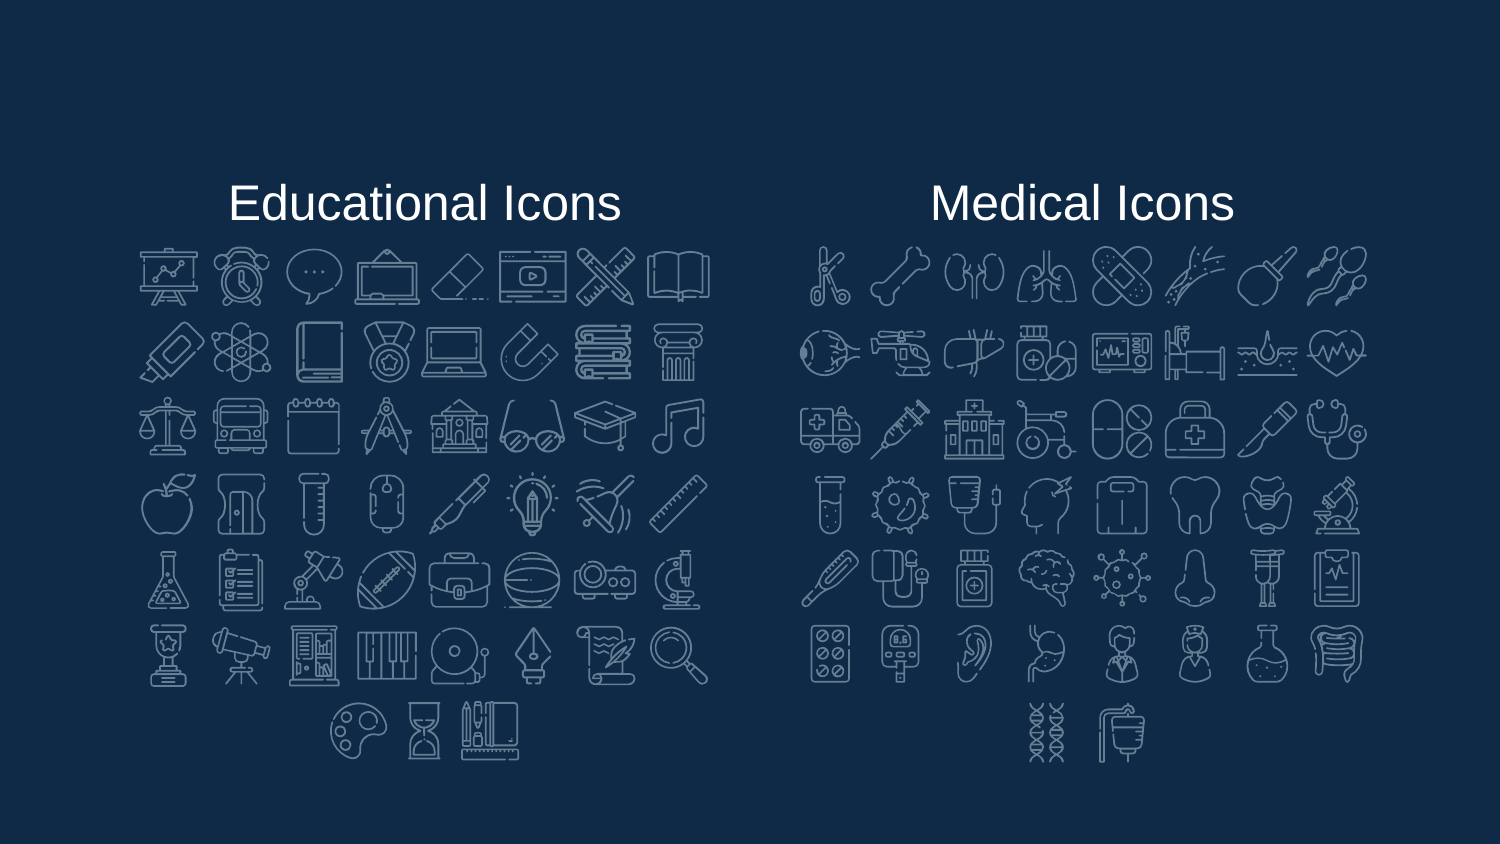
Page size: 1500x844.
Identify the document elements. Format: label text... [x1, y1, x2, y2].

text_box [1306, 246, 1339, 278]
text_box [1109, 482, 1135, 493]
text_box [1250, 549, 1285, 607]
text_box [944, 253, 974, 300]
text_box [1049, 702, 1064, 763]
text_box [431, 253, 484, 300]
text_box [1325, 564, 1349, 581]
text_box [1353, 430, 1362, 438]
text_box [514, 627, 552, 685]
text_box [430, 627, 490, 685]
text_box [334, 725, 347, 738]
text_box [607, 577, 619, 588]
text_box [1237, 246, 1298, 307]
text_box [800, 405, 861, 454]
text_box [1169, 476, 1221, 535]
text_box [1210, 268, 1226, 273]
text_box [962, 632, 987, 667]
text_box [649, 474, 708, 534]
text_box [871, 549, 930, 608]
text_box [287, 419, 340, 455]
text_box [670, 406, 705, 448]
text_box [654, 550, 701, 610]
text_box [1031, 278, 1063, 303]
text_box [461, 701, 520, 761]
text_box [461, 701, 483, 747]
text_box [212, 397, 269, 455]
text_box [225, 567, 254, 577]
text_box [284, 550, 344, 610]
text_box [870, 399, 931, 460]
text_box [357, 631, 417, 680]
text_box [354, 248, 420, 305]
text_box [1100, 344, 1125, 359]
text_box [957, 624, 992, 671]
text_box [430, 398, 489, 454]
text_box [799, 330, 861, 377]
text_box [1016, 399, 1077, 459]
text_box [429, 473, 490, 535]
text_box [620, 577, 631, 588]
text_box [233, 509, 240, 516]
text_box [1105, 624, 1139, 683]
text_box [1202, 246, 1226, 263]
text_box [499, 250, 567, 303]
text_box [139, 321, 205, 383]
text_box [647, 251, 710, 303]
text_box [957, 661, 978, 683]
text_box [575, 246, 636, 307]
text_box [1335, 274, 1367, 307]
text_box [139, 396, 197, 456]
text_box [943, 329, 1005, 378]
text_box [213, 246, 270, 307]
text_box [1242, 476, 1292, 535]
text_box [1016, 325, 1077, 381]
text_box [139, 247, 198, 279]
text_box [816, 646, 829, 660]
text_box [1125, 404, 1153, 459]
text_box [357, 550, 416, 610]
text_box [1112, 580, 1121, 590]
text_box [870, 330, 931, 377]
text_box [870, 246, 913, 307]
text_box [653, 323, 704, 381]
text_box [1127, 573, 1134, 580]
text_box [363, 321, 416, 383]
text_box [1027, 624, 1065, 683]
text_box [141, 473, 197, 535]
text_box [816, 664, 829, 678]
text_box [576, 625, 636, 686]
text_box [428, 552, 491, 608]
text_box [1093, 548, 1152, 607]
text_box [816, 629, 829, 643]
text_box [1174, 549, 1216, 607]
text_box [576, 485, 605, 493]
text_box [503, 551, 561, 609]
text_box [1313, 549, 1360, 607]
text_box [1028, 476, 1073, 535]
text_box [574, 400, 637, 452]
text_box [889, 628, 912, 648]
text_box [286, 248, 343, 305]
text_box [831, 664, 845, 678]
text_box [808, 413, 826, 431]
text_box [1237, 330, 1298, 366]
text_box [212, 626, 271, 685]
text_box [1099, 702, 1145, 763]
text_box [218, 553, 264, 612]
title Medical Icons [797, 155, 1369, 235]
text_box [944, 399, 1005, 460]
text_box [211, 322, 272, 383]
text_box [888, 493, 901, 506]
text_box [1018, 549, 1075, 607]
text_box [1164, 246, 1209, 307]
text_box [369, 474, 405, 534]
text_box [519, 266, 547, 287]
text_box [575, 324, 632, 380]
text_box [500, 323, 559, 382]
text_box [573, 560, 637, 600]
text_box [831, 646, 845, 660]
text_box [162, 334, 192, 364]
text_box [408, 702, 441, 760]
text_box [1164, 400, 1226, 459]
text_box [475, 427, 484, 438]
text_box [1113, 566, 1120, 573]
text_box [815, 476, 846, 535]
text_box [625, 508, 631, 531]
text_box [1237, 401, 1298, 458]
text_box [330, 702, 388, 760]
text_box [899, 348, 908, 361]
text_box [287, 397, 340, 446]
text_box [896, 497, 916, 522]
text_box [810, 624, 850, 683]
text_box [1029, 702, 1044, 763]
text_box [1306, 329, 1367, 377]
text_box [218, 548, 250, 597]
text_box [895, 651, 906, 658]
text_box [1020, 490, 1043, 535]
text_box [1096, 337, 1129, 366]
text_box [473, 701, 483, 729]
text_box [1092, 246, 1153, 307]
text_box [1306, 399, 1367, 460]
text_box [296, 321, 343, 383]
text_box [617, 504, 625, 534]
text_box [975, 253, 1005, 300]
text_box [225, 579, 254, 589]
text_box [1091, 332, 1153, 374]
text_box [298, 472, 330, 536]
text_box [1096, 476, 1148, 535]
text_box [652, 398, 705, 454]
text_box [139, 264, 198, 306]
text_box [360, 397, 413, 456]
text_box [881, 624, 920, 683]
text_box [1313, 476, 1361, 535]
text_box [225, 591, 254, 601]
text_box [576, 474, 635, 534]
title Educational Icons [139, 155, 711, 235]
text_box [509, 475, 552, 537]
text_box [908, 651, 916, 658]
text_box [650, 626, 708, 685]
text_box [956, 549, 993, 608]
text_box [949, 434, 957, 446]
text_box [801, 549, 860, 608]
text_box [901, 246, 931, 285]
text_box [1016, 250, 1045, 303]
text_box [871, 476, 930, 535]
text_box [838, 418, 851, 431]
text_box [421, 327, 487, 378]
text_box [1179, 624, 1212, 683]
text_box [150, 624, 187, 687]
text_box [1310, 624, 1364, 683]
text_box [948, 475, 1001, 535]
text_box [147, 551, 189, 609]
text_box [1091, 399, 1124, 460]
text_box [358, 711, 378, 731]
text_box [1306, 246, 1367, 307]
text_box [289, 625, 340, 687]
text_box [1164, 325, 1226, 381]
text_box [435, 427, 444, 438]
text_box [810, 246, 851, 307]
text_box [579, 479, 601, 485]
text_box [217, 473, 266, 535]
text_box [1048, 250, 1077, 303]
text_box [1246, 624, 1289, 683]
text_box [152, 259, 185, 283]
text_box [831, 629, 845, 643]
text_box [499, 399, 566, 453]
